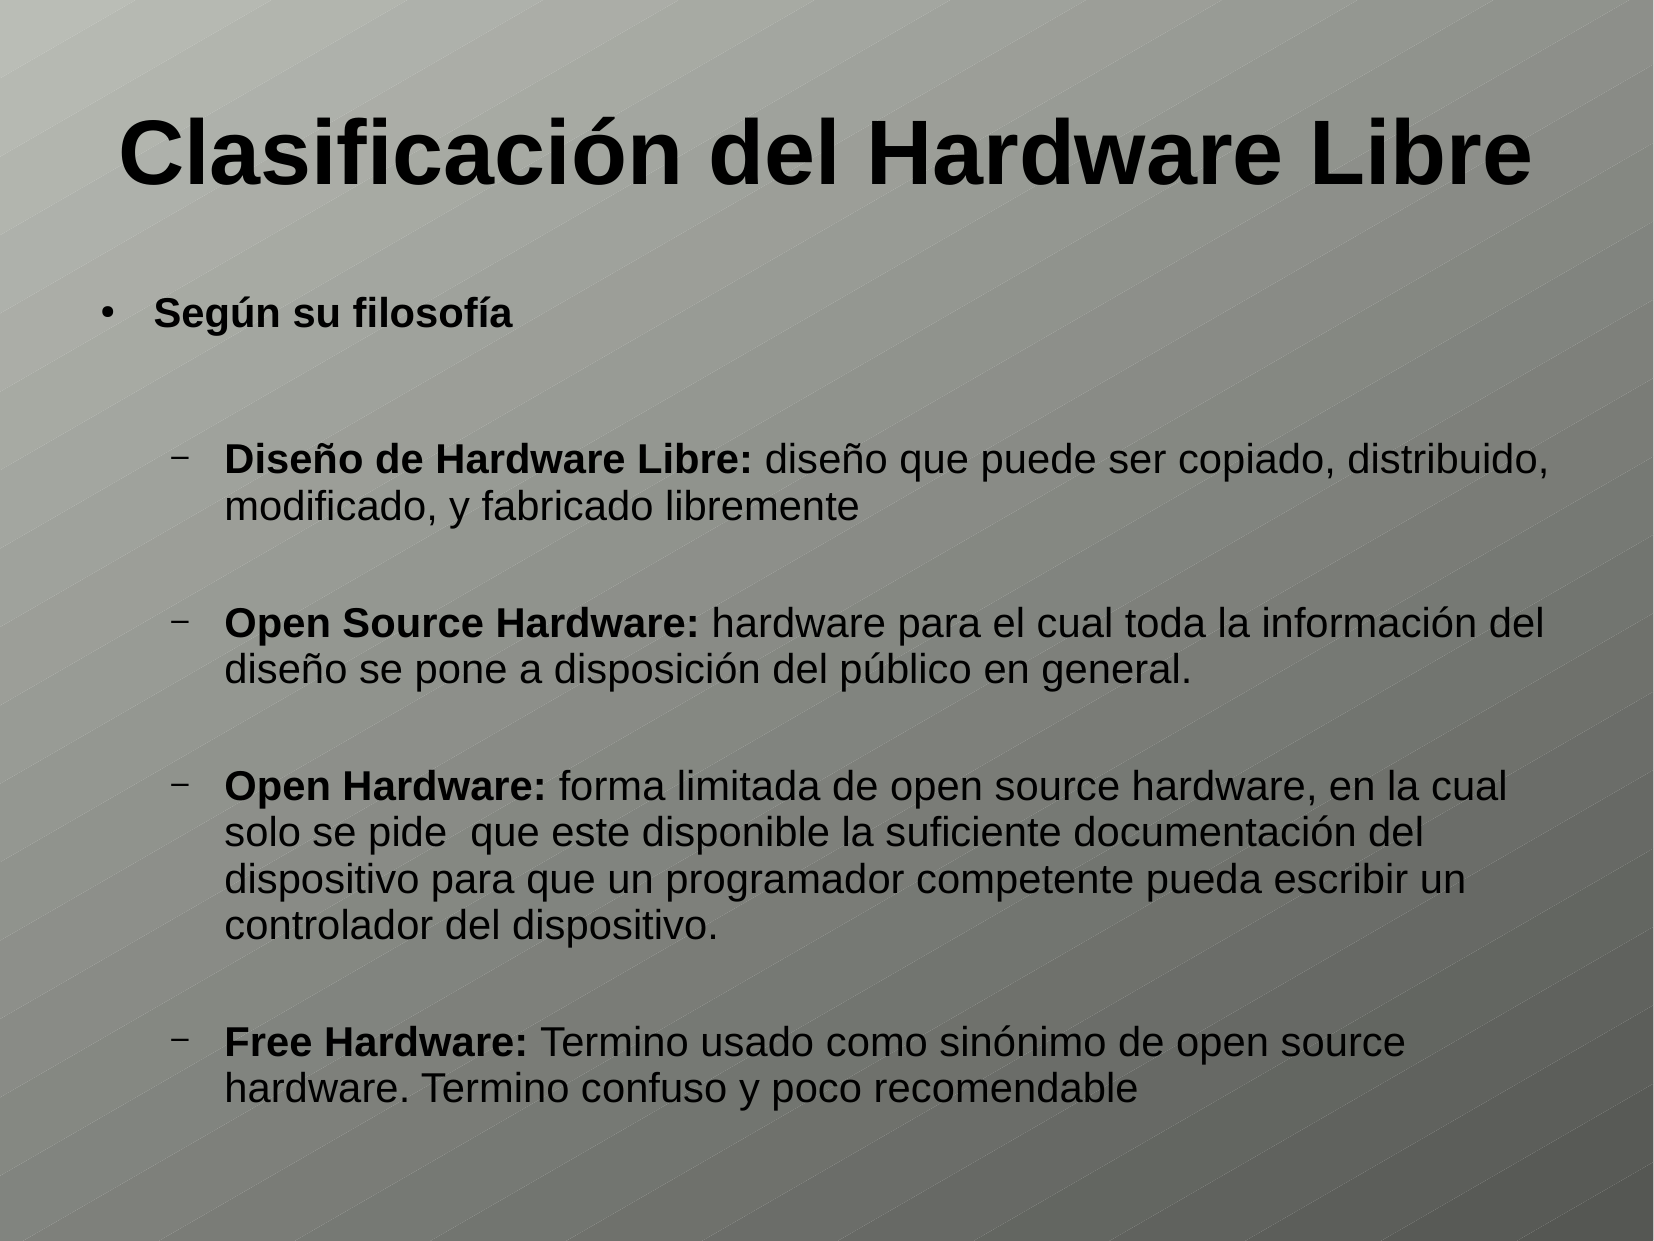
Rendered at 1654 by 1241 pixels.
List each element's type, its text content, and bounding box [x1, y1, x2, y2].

list Según su filosofía Diseño de Hardware Libre: diseño que puede ser copiado, distribuido, modificado, y fabricado libremente Open Source Hardware: hardware para el cual toda la información del diseño se pone a disposición del público en general. Open Hardware: forma limitada de open source hardware, en la cual solo se pide que este disponible la suficiente documentación del dispositivo para que un programador competente pueda escribir un controlador del dispositivo. Free Hardware: Termino usado como sinónimo de open source hardware. Termino confuso y poco recomendable [82, 290, 1571, 1182]
title Clasificación del Hardware Libre [82, 49, 1571, 257]
